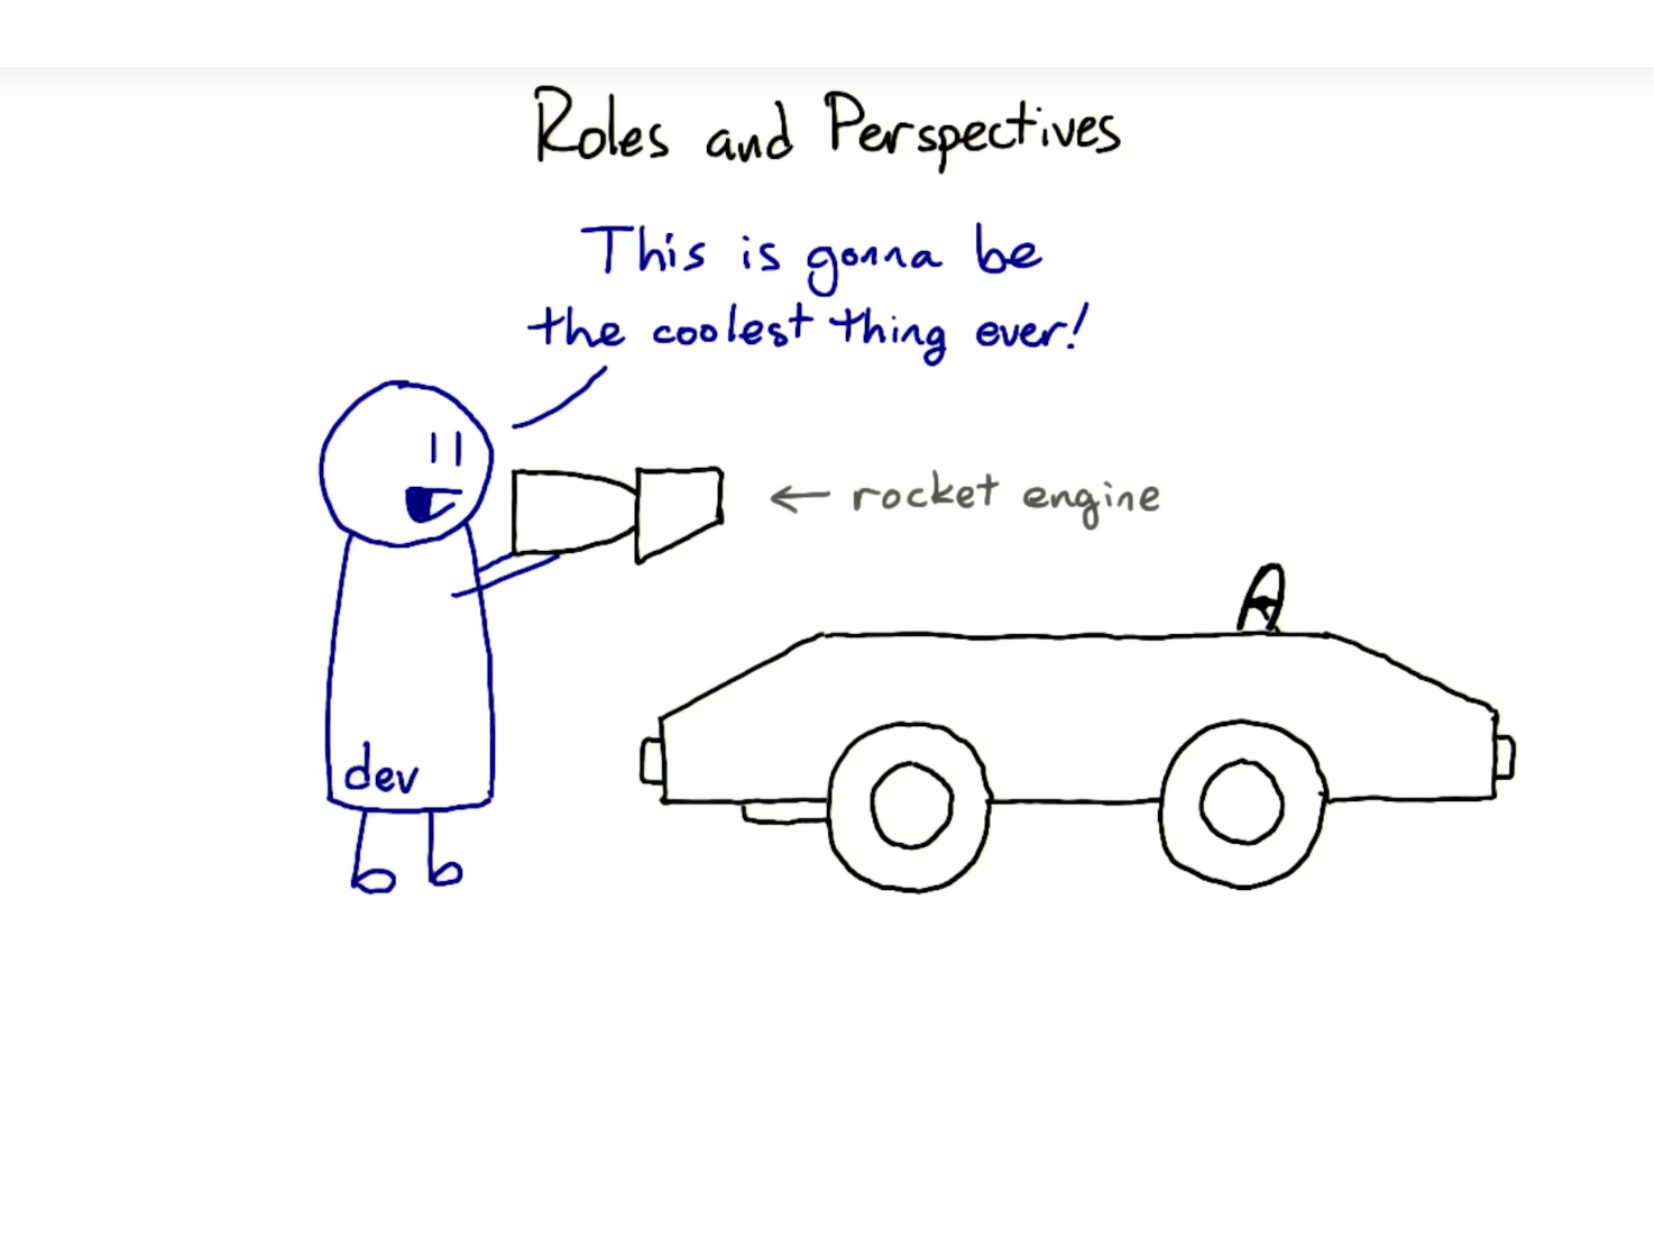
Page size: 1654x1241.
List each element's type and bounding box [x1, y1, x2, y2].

picture [0, 67, 1654, 908]
